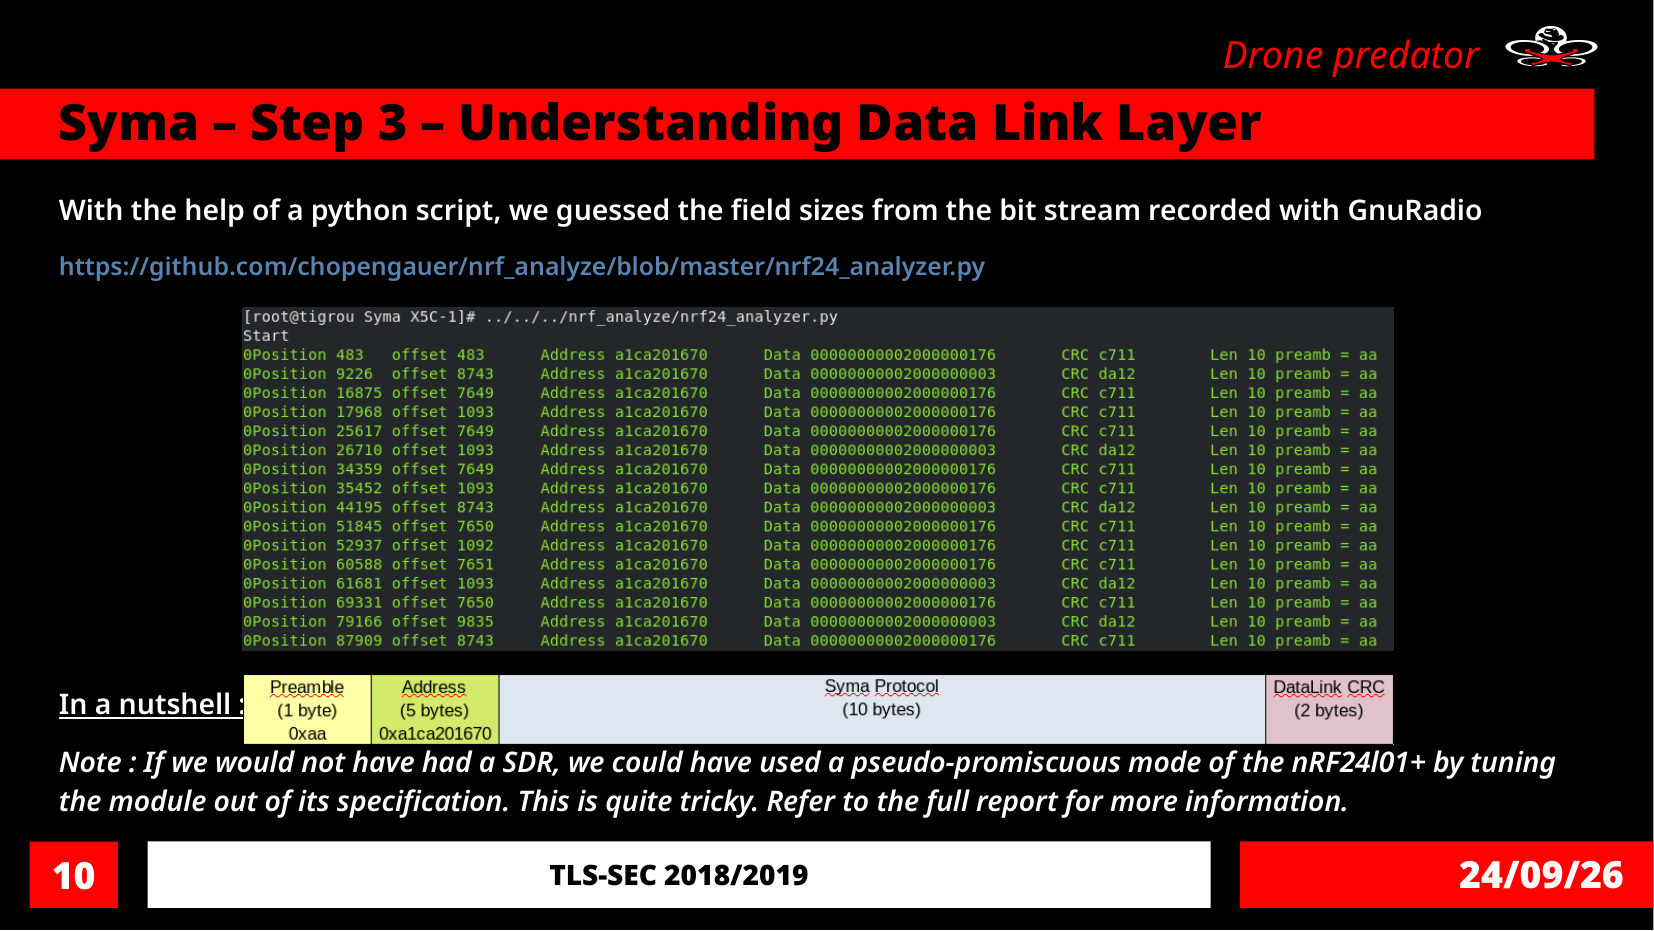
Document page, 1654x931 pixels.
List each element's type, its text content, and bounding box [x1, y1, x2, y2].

picture [1488, 15, 1617, 80]
picture [243, 674, 1394, 745]
title Syma – Step 3 – Understanding Data Link Layer [59, 44, 1595, 156]
list With the help of a python script, we guessed the field sizes from the bit stream recorded with GnuRadio https://github.com/chopengauer/nrf_analyze/blob/master/nrf24_analyzer.py In a nutshell : Note : If we would not have had a SDR, we could have used a pseudo-promiscuous mode of the nRF24l01+ by tuning the module out of its specification. This is quite tricky. Refer to the full report for more information. [59, 190, 1583, 824]
picture [242, 307, 1394, 651]
